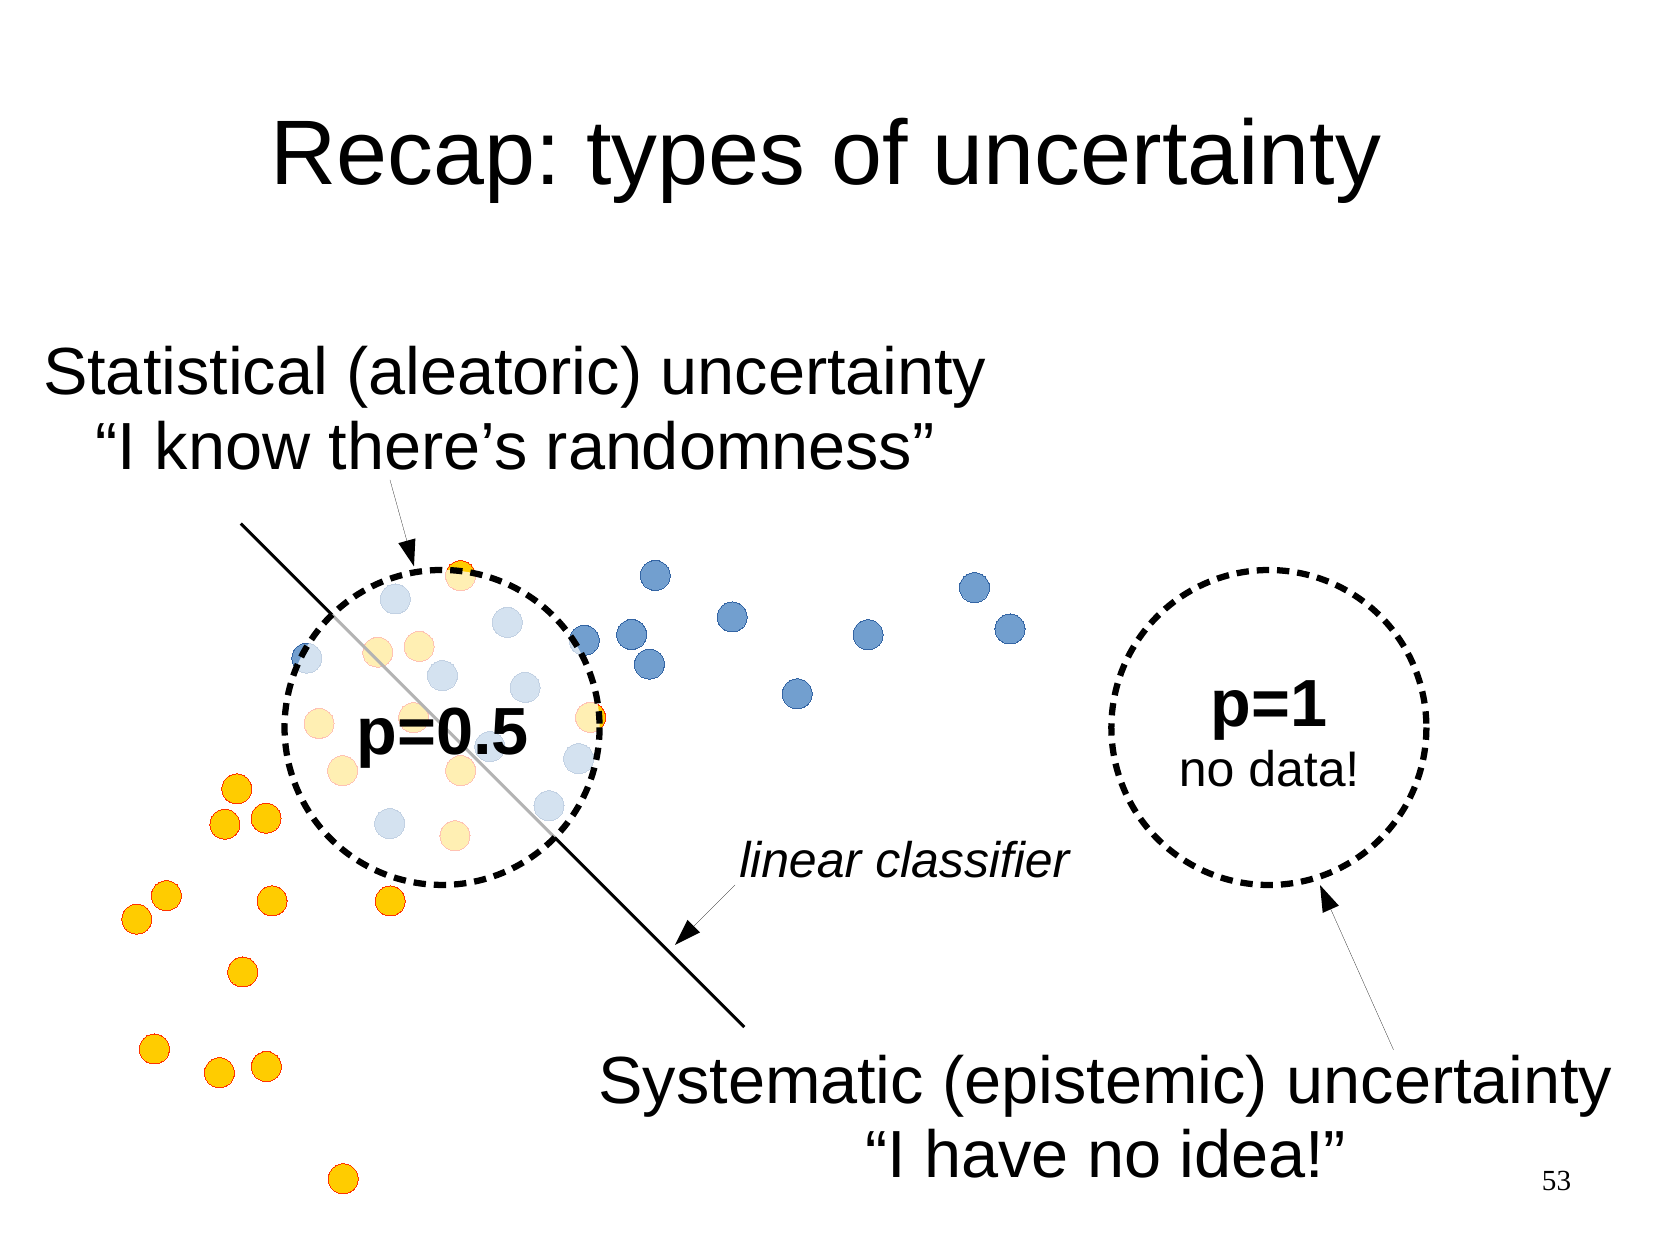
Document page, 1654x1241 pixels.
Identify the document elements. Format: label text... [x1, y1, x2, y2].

text_box linear classifier [726, 823, 1083, 898]
text_box p=1 no data! [1112, 581, 1427, 881]
text_box Statistical (aleatoric) uncertainty “I know there’s randomness” [0, 296, 1063, 522]
text_box [994, 613, 1026, 644]
text_box [407, 881, 478, 885]
text_box [600, 705, 606, 729]
text_box [640, 560, 671, 591]
text_box [221, 773, 252, 804]
text_box p=0.5 [285, 581, 600, 881]
text_box [204, 1057, 235, 1088]
text_box [782, 678, 813, 709]
title Recap: types of uncertainty [82, 49, 1571, 257]
text_box [1211, 570, 1327, 581]
text_box [139, 1033, 170, 1064]
subtitle Systematic (epistemic) uncertainty “I have no idea!” [558, 1004, 1654, 1231]
text_box [257, 885, 288, 916]
text_box [959, 572, 990, 603]
text_box [717, 601, 748, 632]
text_box [251, 803, 282, 834]
text_box [151, 880, 182, 911]
text_box [227, 956, 258, 987]
text_box [328, 1163, 359, 1194]
text_box [1233, 881, 1305, 886]
text_box [634, 649, 665, 680]
text_box [251, 1051, 282, 1082]
text_box [121, 904, 152, 935]
text_box [616, 619, 647, 650]
text_box [853, 619, 884, 650]
text_box [384, 560, 501, 581]
text_box [209, 809, 240, 840]
text_box [375, 885, 406, 916]
